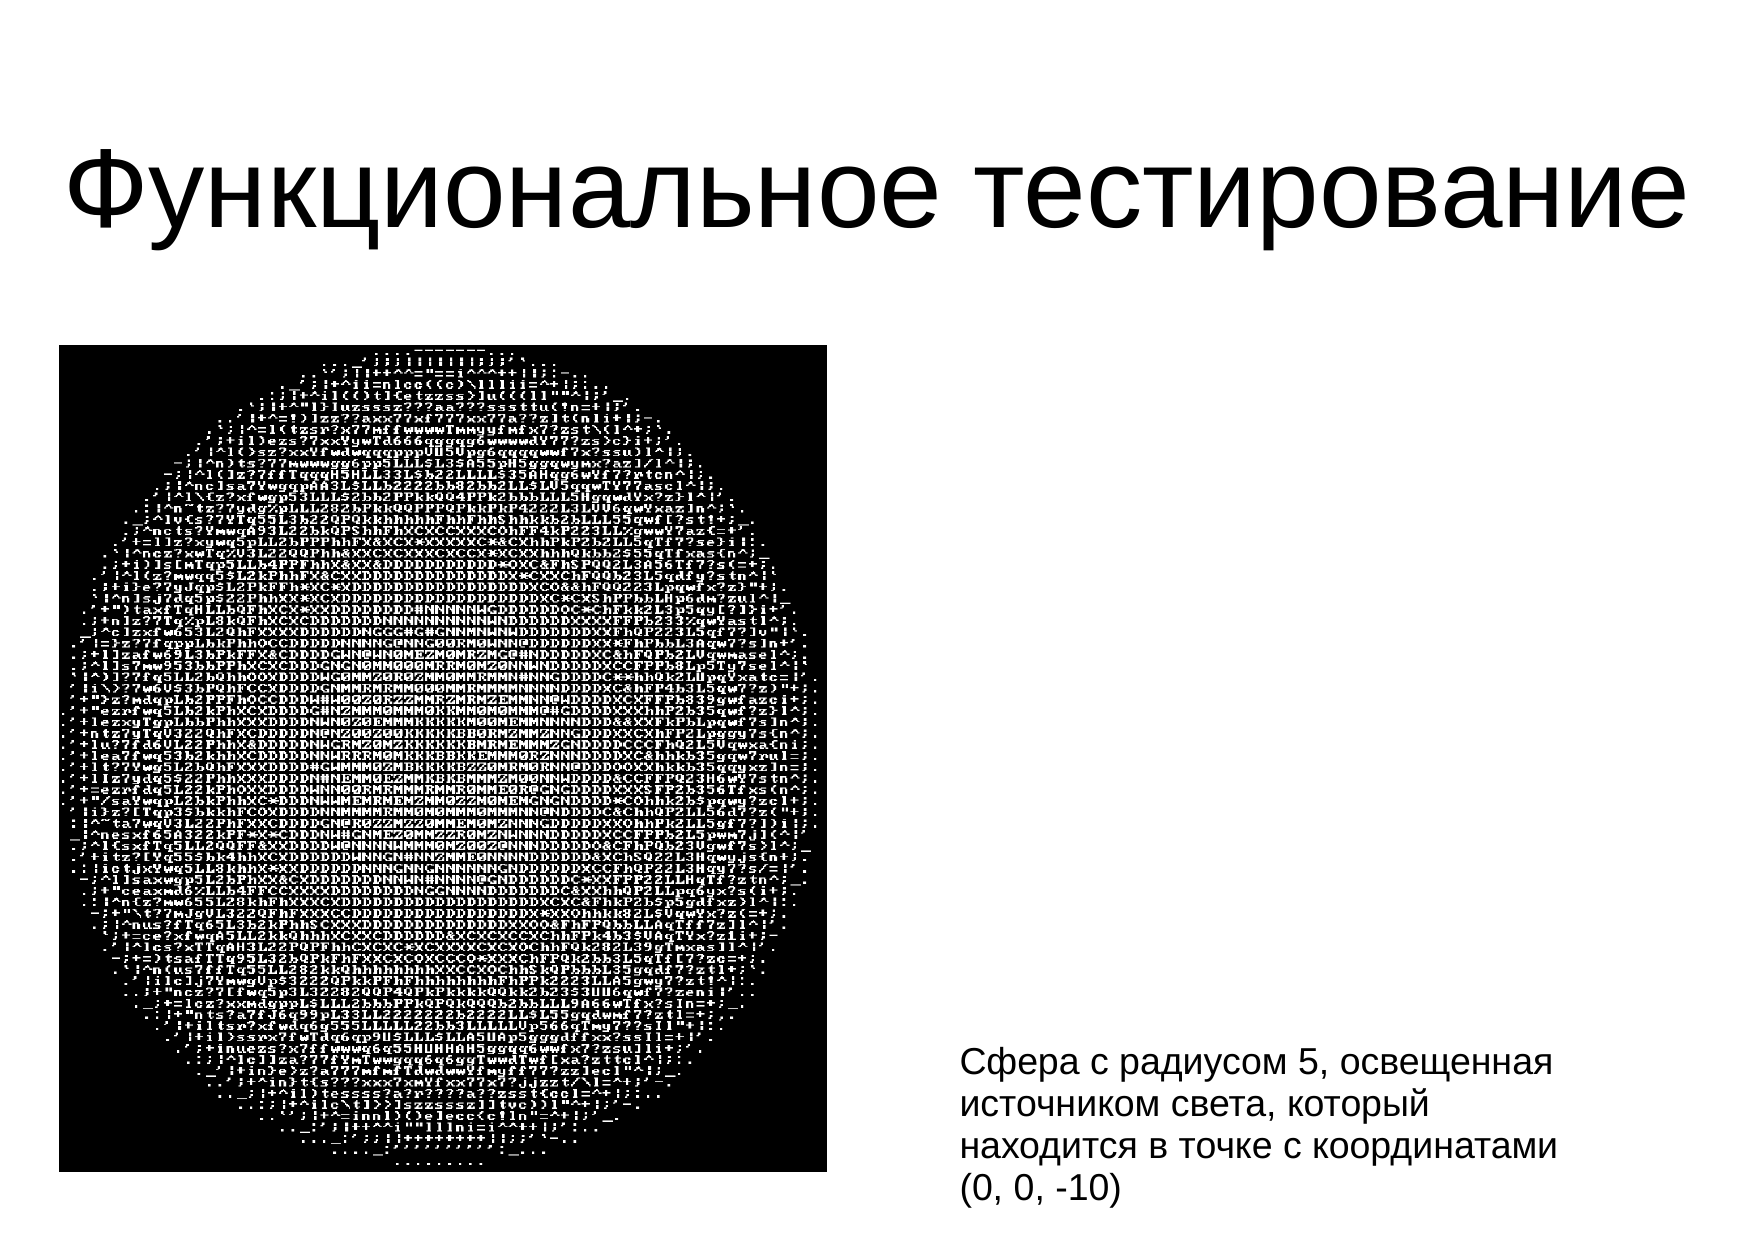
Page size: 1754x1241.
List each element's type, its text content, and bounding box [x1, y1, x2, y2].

text_box Сфера с радиусом 5, освещенная источником света, который находится в точке с координатами (0, 0, -10) [944, 1033, 1595, 1217]
title Функциональное тестирование [0, 52, 1754, 325]
picture [59, 345, 827, 1172]
